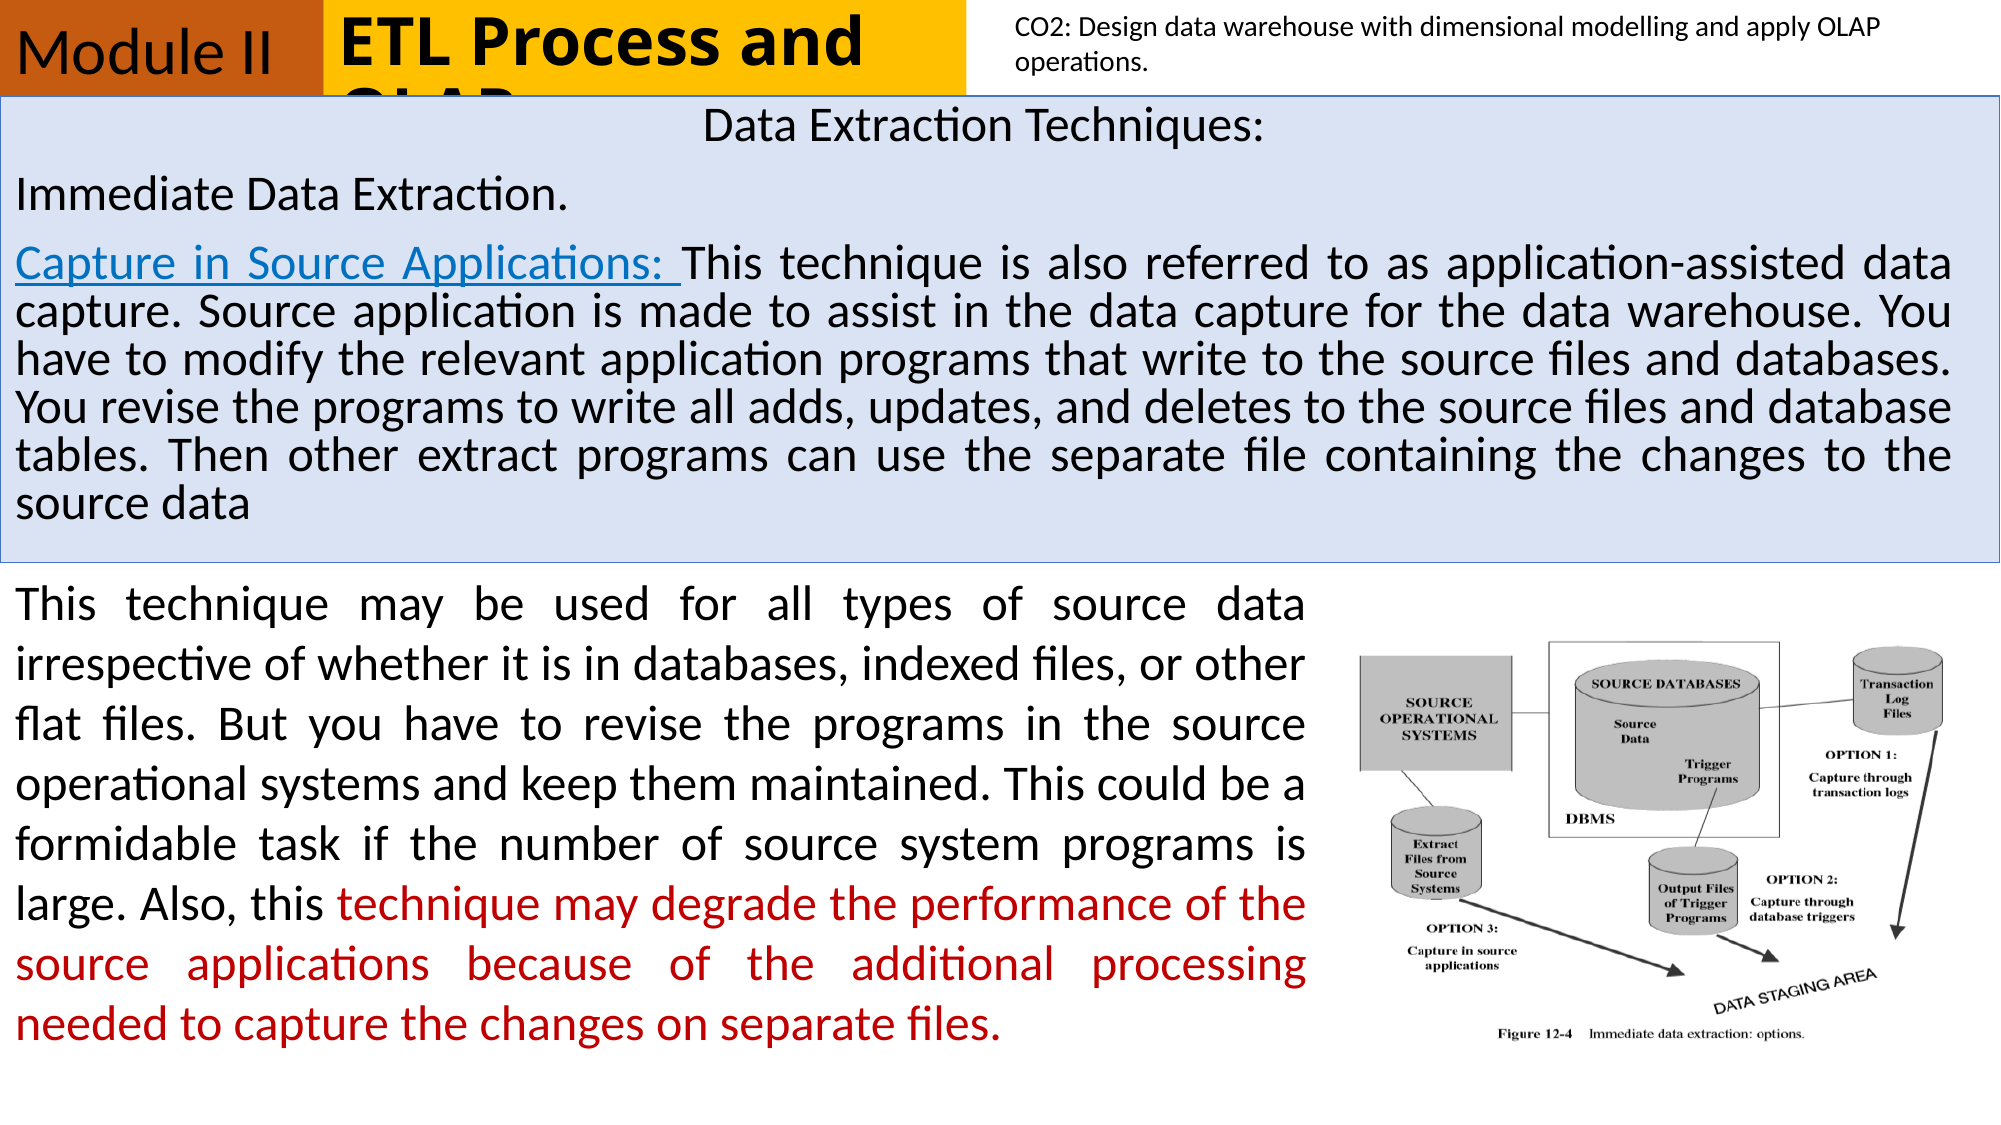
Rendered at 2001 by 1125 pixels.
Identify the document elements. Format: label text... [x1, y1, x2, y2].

subtitle Data Extraction Techniques: Immediate Data Extraction. Capture in Source Applications: This technique is also referred to as application-assisted data capture. Source application is made to assist in the data capture for the data warehouse. You have to modify the relevant application programs that write to the source files and databases. You revise the programs to write all adds, updates, and deletes to the source files and database tables. Then other extract programs can use the separate file containing the changes to the source data [0, 95, 2000, 563]
text_box CO2: Design data warehouse with dimensional modelling and apply OLAP operations. [999, 0, 2000, 122]
picture [1322, 629, 2000, 1048]
text_box Module II [0, 0, 324, 96]
title ETL Process and OLAP: [324, 0, 967, 95]
text_box This technique may be used for all types of source data irrespective of whether it is in databases, indexed files, or other flat files. But you have to revise the programs in the source operational systems and keep them maintained. This could be a formidable task if the number of source system programs is large. Also, this technique may degrade the performance of the source applications because of the additional processing needed to capture the changes on separate files. [0, 562, 1322, 1058]
